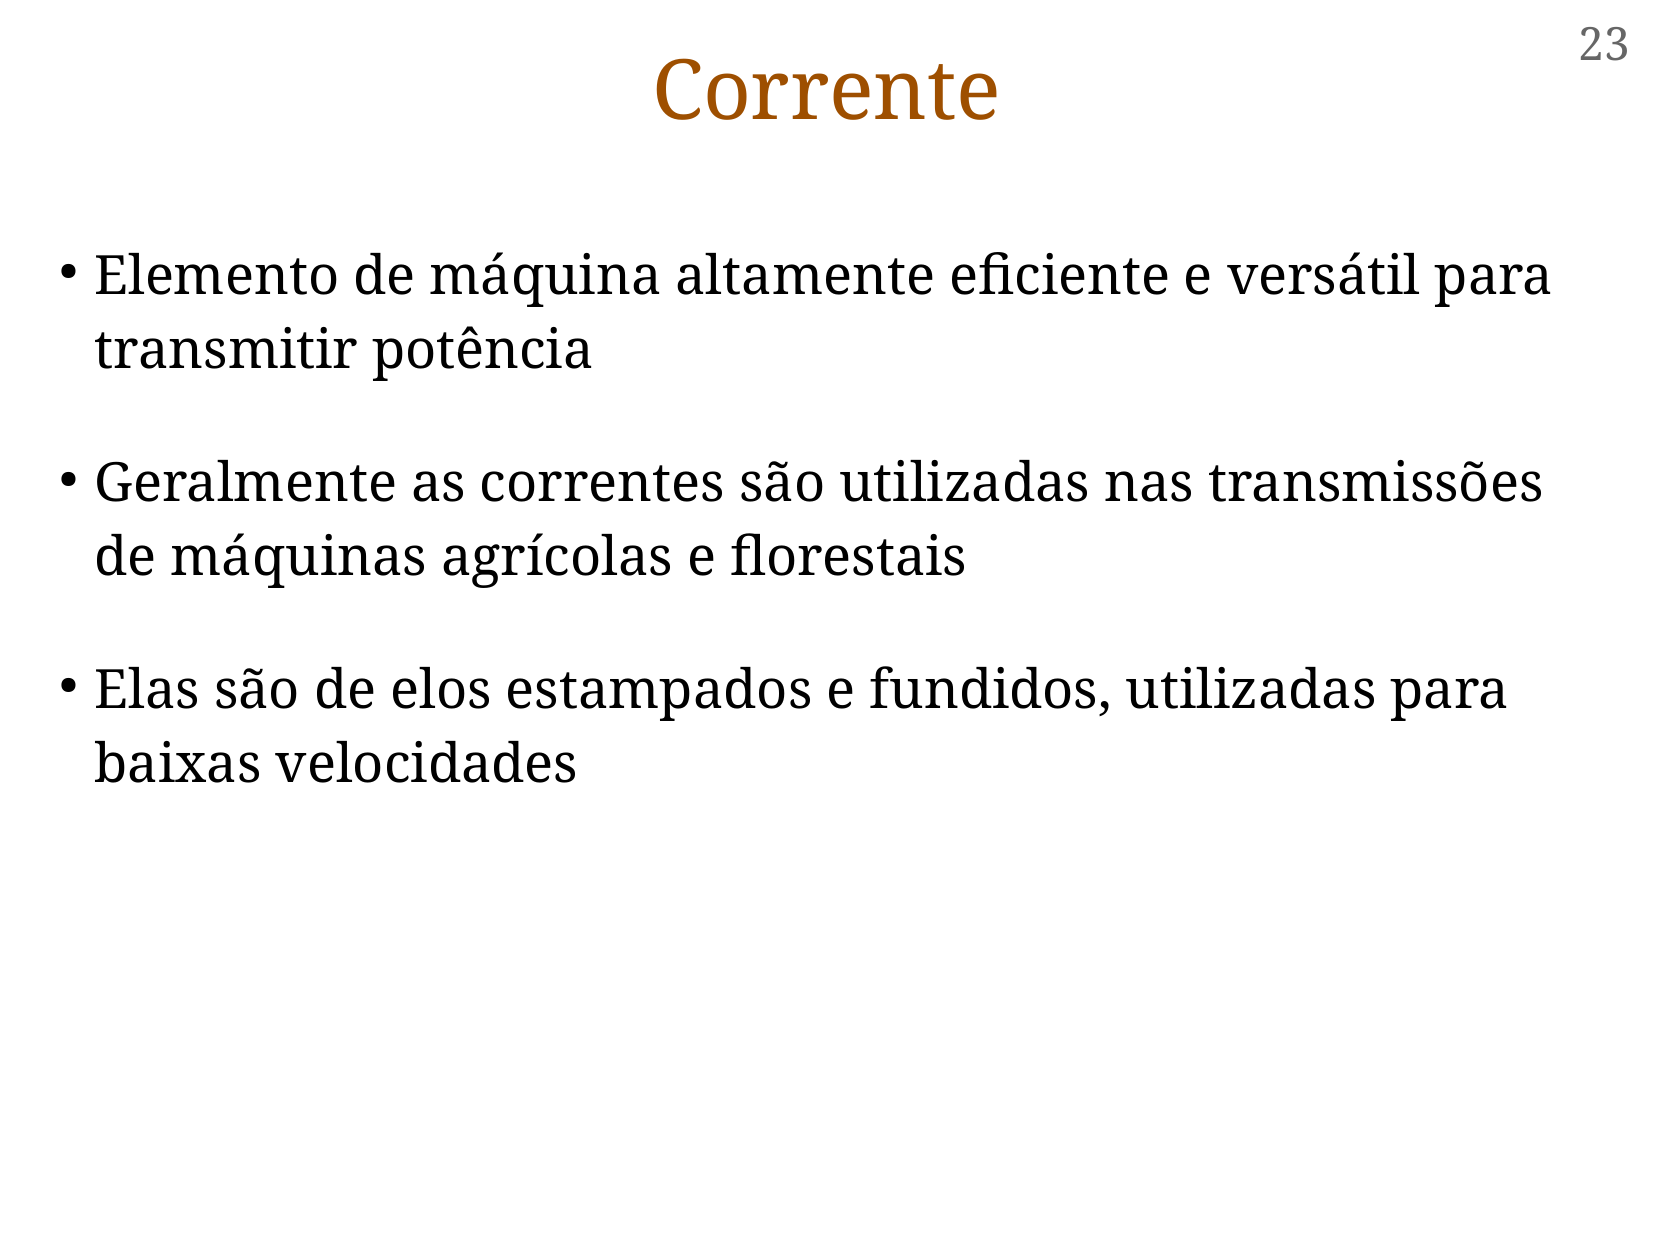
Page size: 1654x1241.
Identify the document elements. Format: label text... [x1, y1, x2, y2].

title Corrente [59, 29, 1595, 148]
list Elemento de máquina altamente eficiente e versátil para transmitir potência Geralmente as correntes são utilizadas nas transmissões de máquinas agrícolas e florestais Elas são de elos estampados e fundidos, utilizadas para baixas velocidades [59, 236, 1595, 1211]
